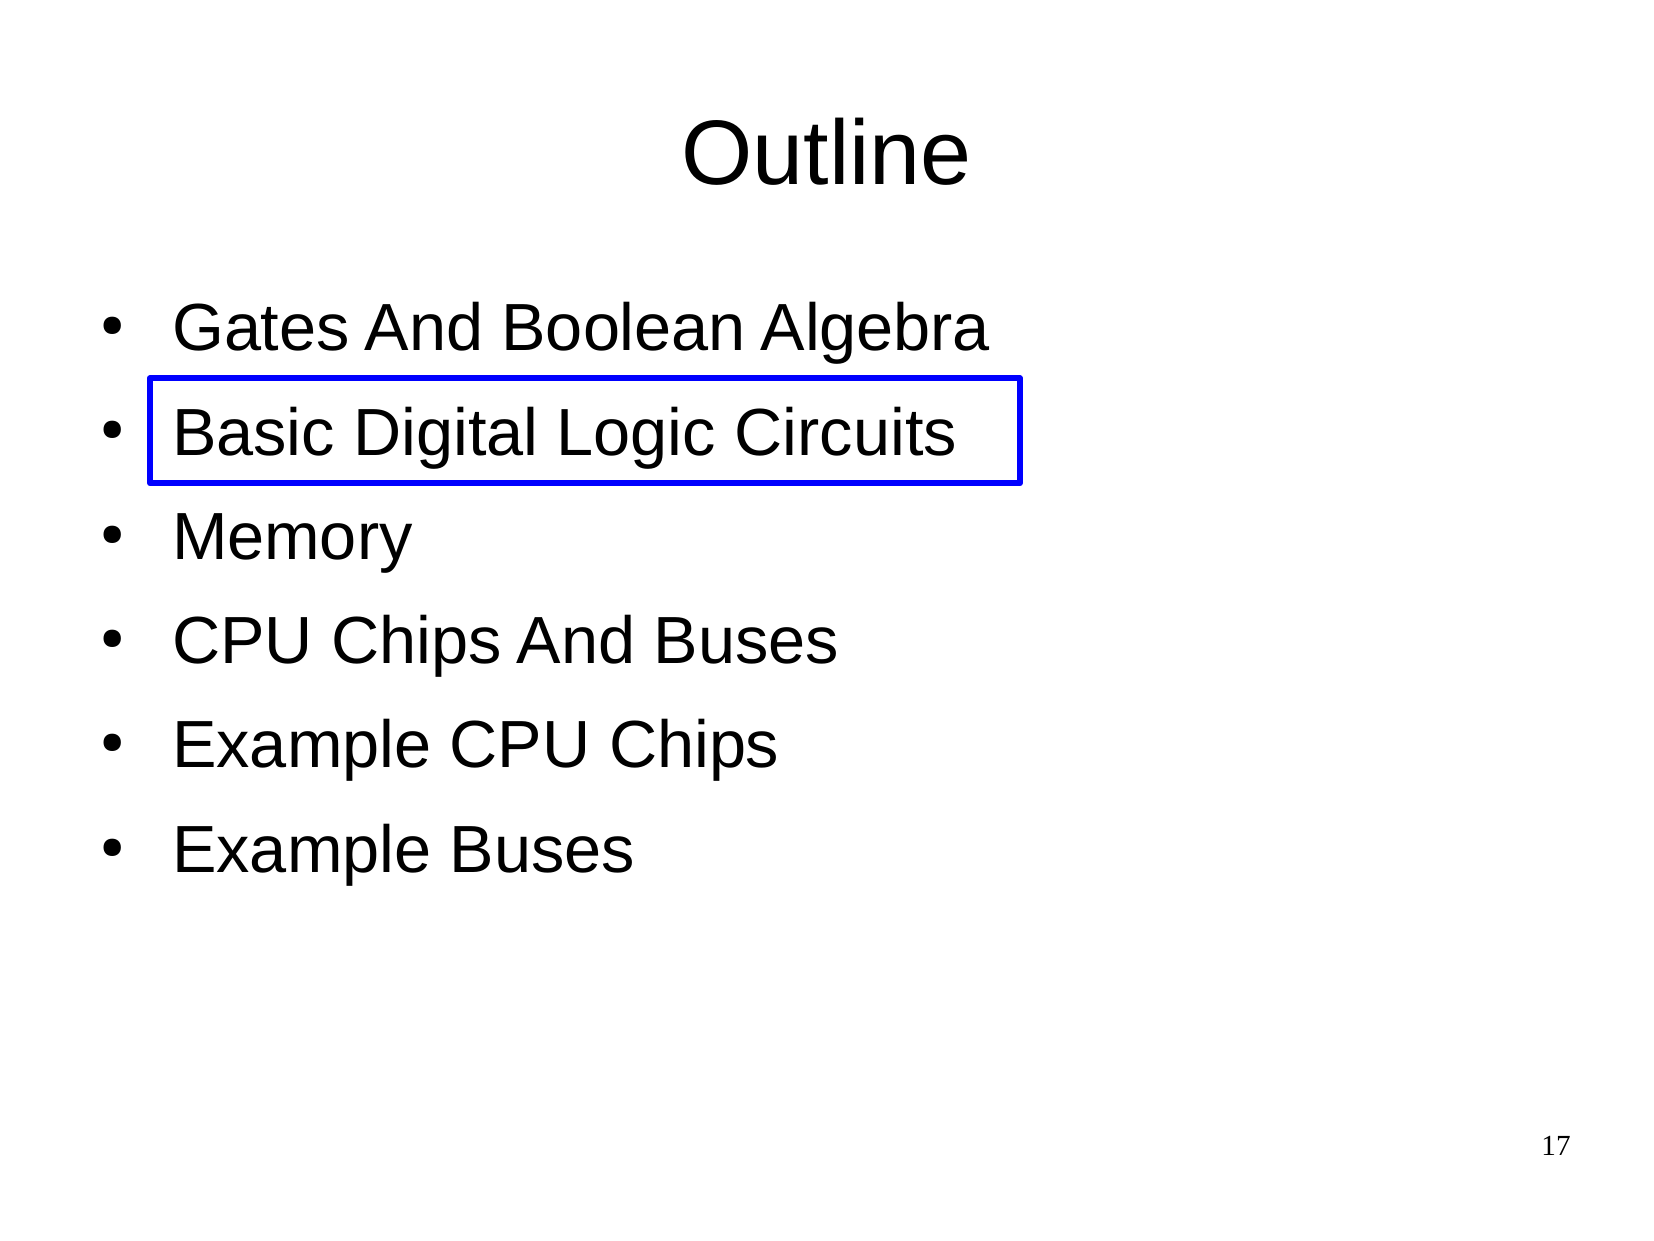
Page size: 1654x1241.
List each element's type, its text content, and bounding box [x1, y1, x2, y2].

list Gates And Boolean Algebra Basic Digital Logic Circuits Memory CPU Chips And Buses Example CPU Chips Example Buses [82, 290, 1538, 1010]
title Outline [82, 49, 1571, 257]
